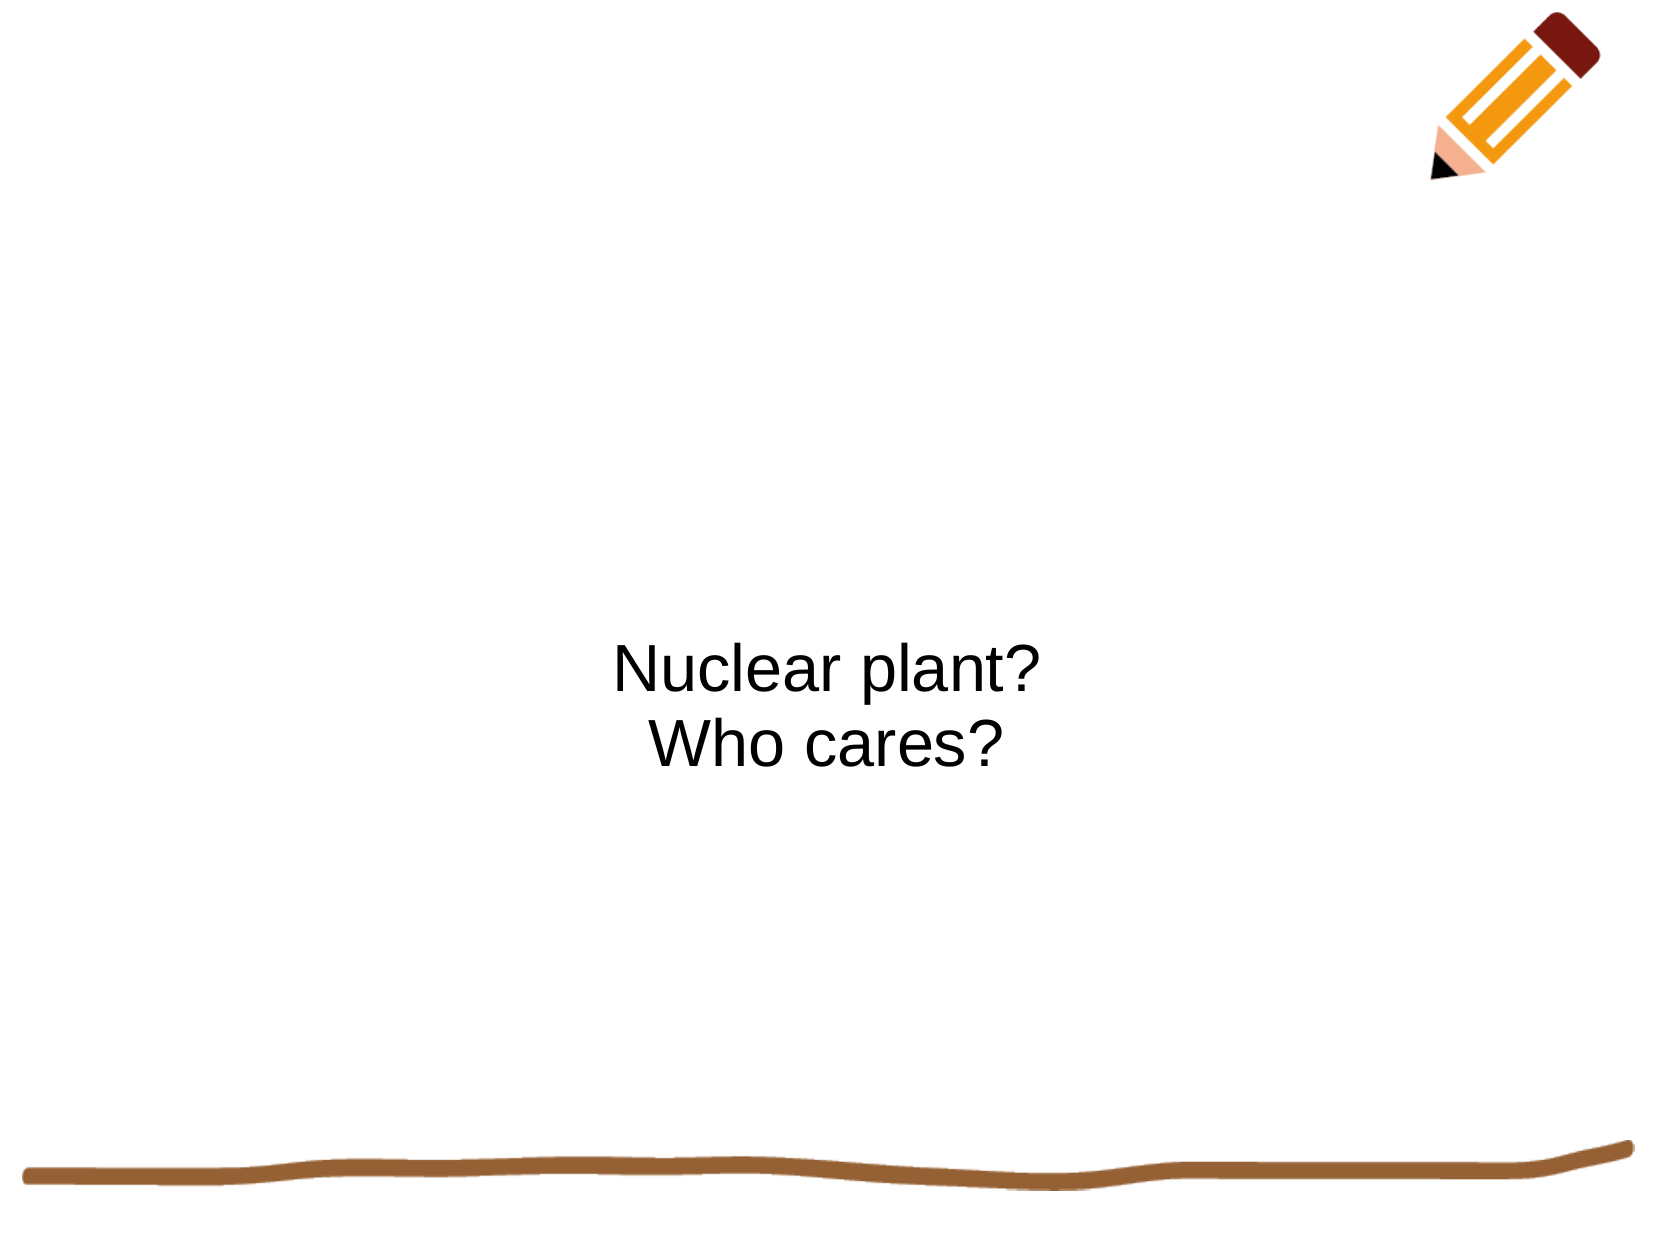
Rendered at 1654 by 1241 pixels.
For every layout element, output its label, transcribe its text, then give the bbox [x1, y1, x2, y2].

subtitle Nuclear plant? Who cares? [82, 290, 1571, 1122]
picture [1430, 12, 1601, 181]
picture [22, 1140, 1635, 1191]
